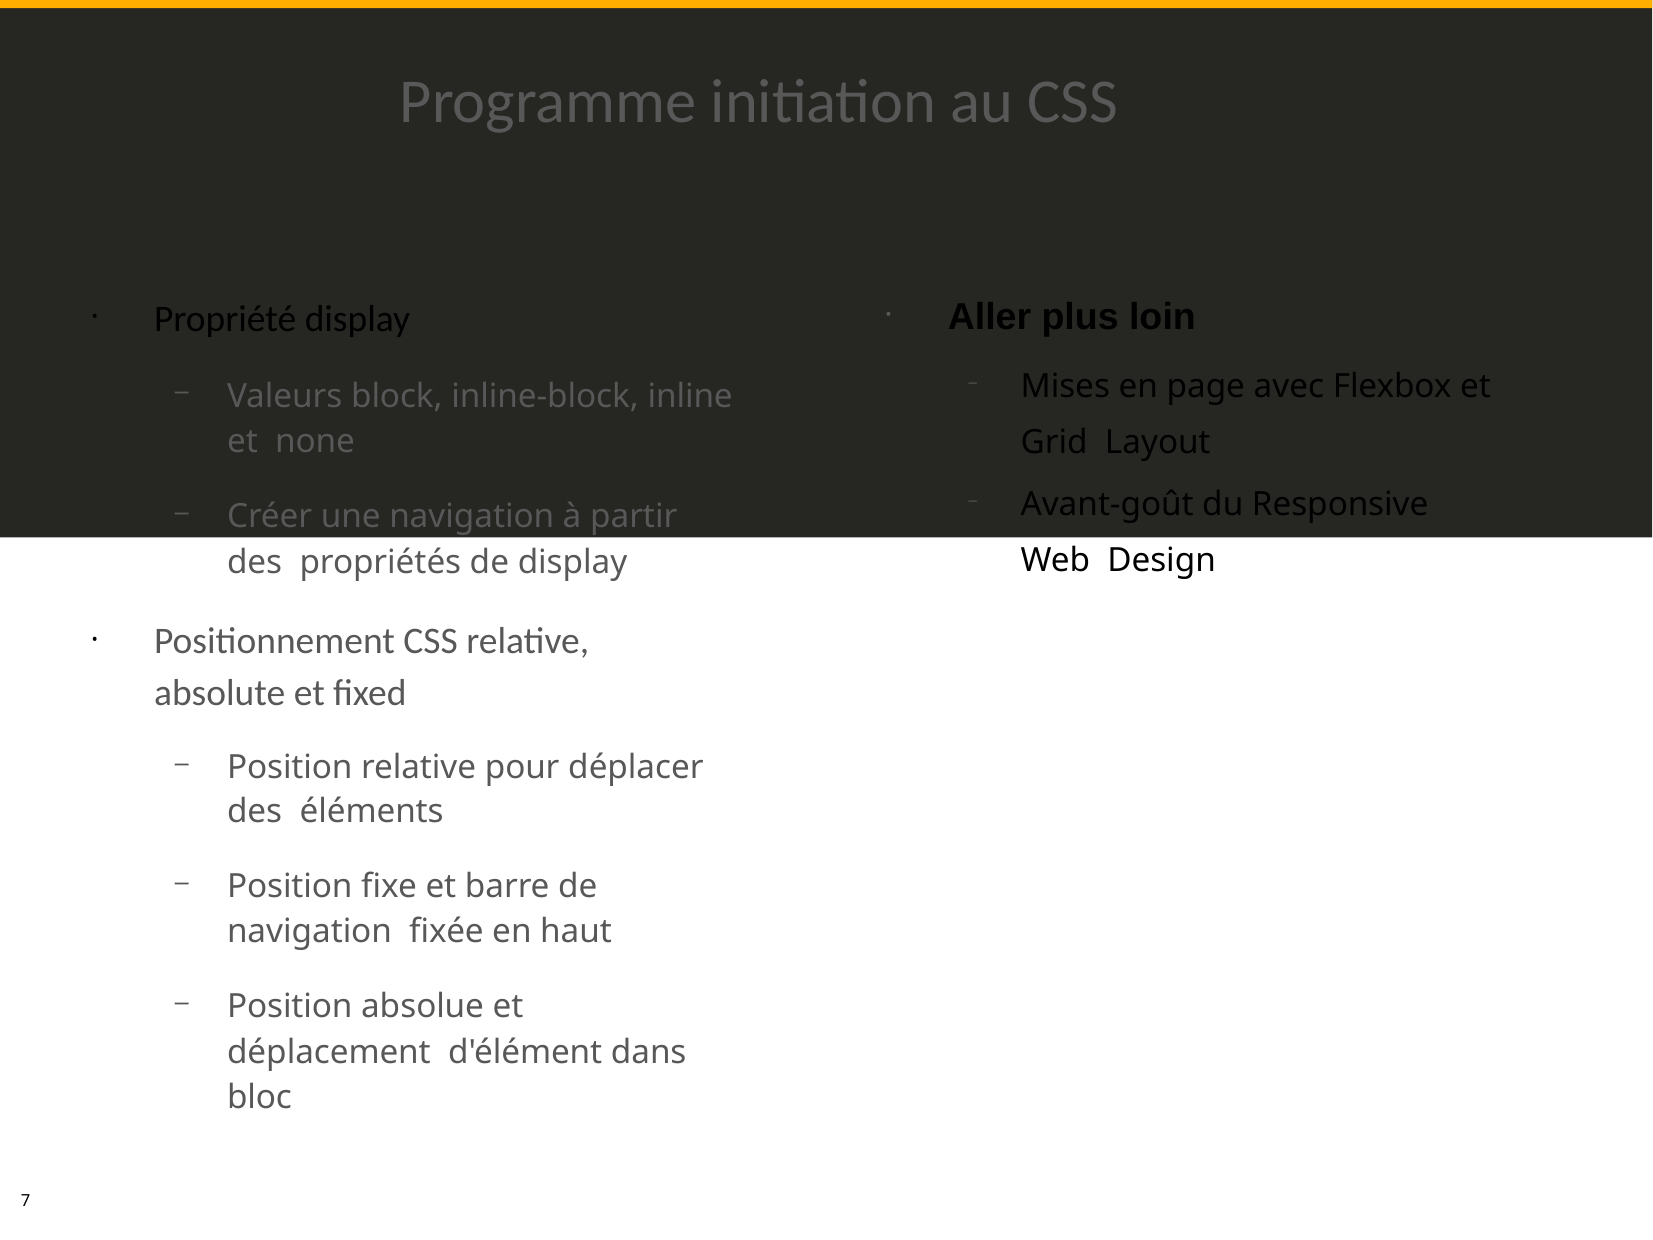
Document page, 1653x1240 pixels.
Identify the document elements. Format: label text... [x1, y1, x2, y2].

text_box Aller plus loin Mises en page avec Flexbox et Grid Layout Avant-goût du Responsive Web Design [883, 289, 1555, 579]
title Programme initiation au CSS [397, 58, 1264, 268]
list Propriété display Valeurs block, inline-block, inline et none Créer une navigation à partir des propriétés de display Positionnement CSS relative, absolute et fixed Position relative pour déplacer des éléments Position fixe et barre de navigation fixée en haut Position absolue et déplacement d'élément dans bloc [89, 276, 746, 1112]
text_box <numéro> [14, 1189, 37, 1213]
text_box [0, 0, 1653, 9]
